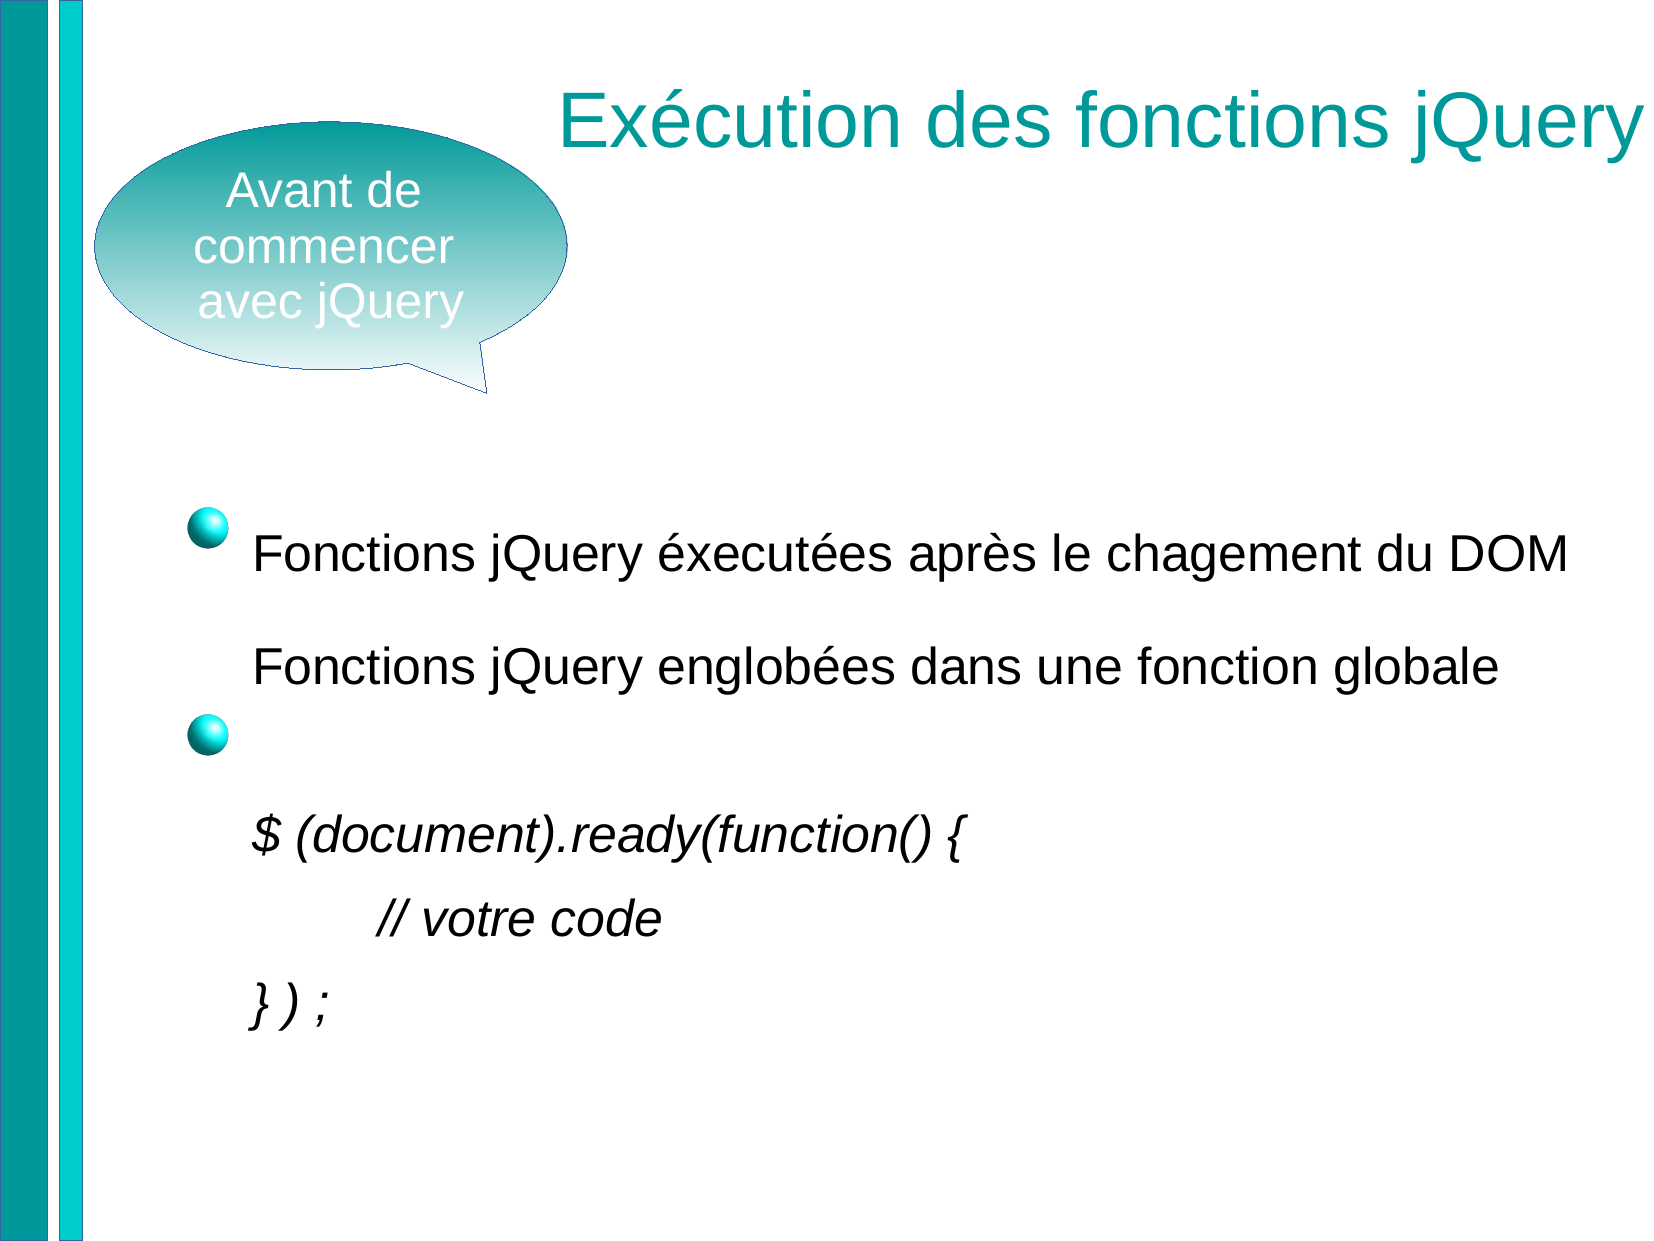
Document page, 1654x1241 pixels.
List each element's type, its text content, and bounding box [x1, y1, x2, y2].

text_box Exécution des fonctions jQuery [496, 76, 1654, 166]
text_box [59, 0, 83, 1241]
text_box [0, 0, 48, 1241]
text_box Avant de commencer avec jQuery [94, 121, 568, 394]
text_box Fonctions jQuery éxecutées après le chagement du DOM Fonctions jQuery englobées dans une fonction globale $ (document).ready(function() { // votre code } ) ; [188, 496, 1571, 1136]
